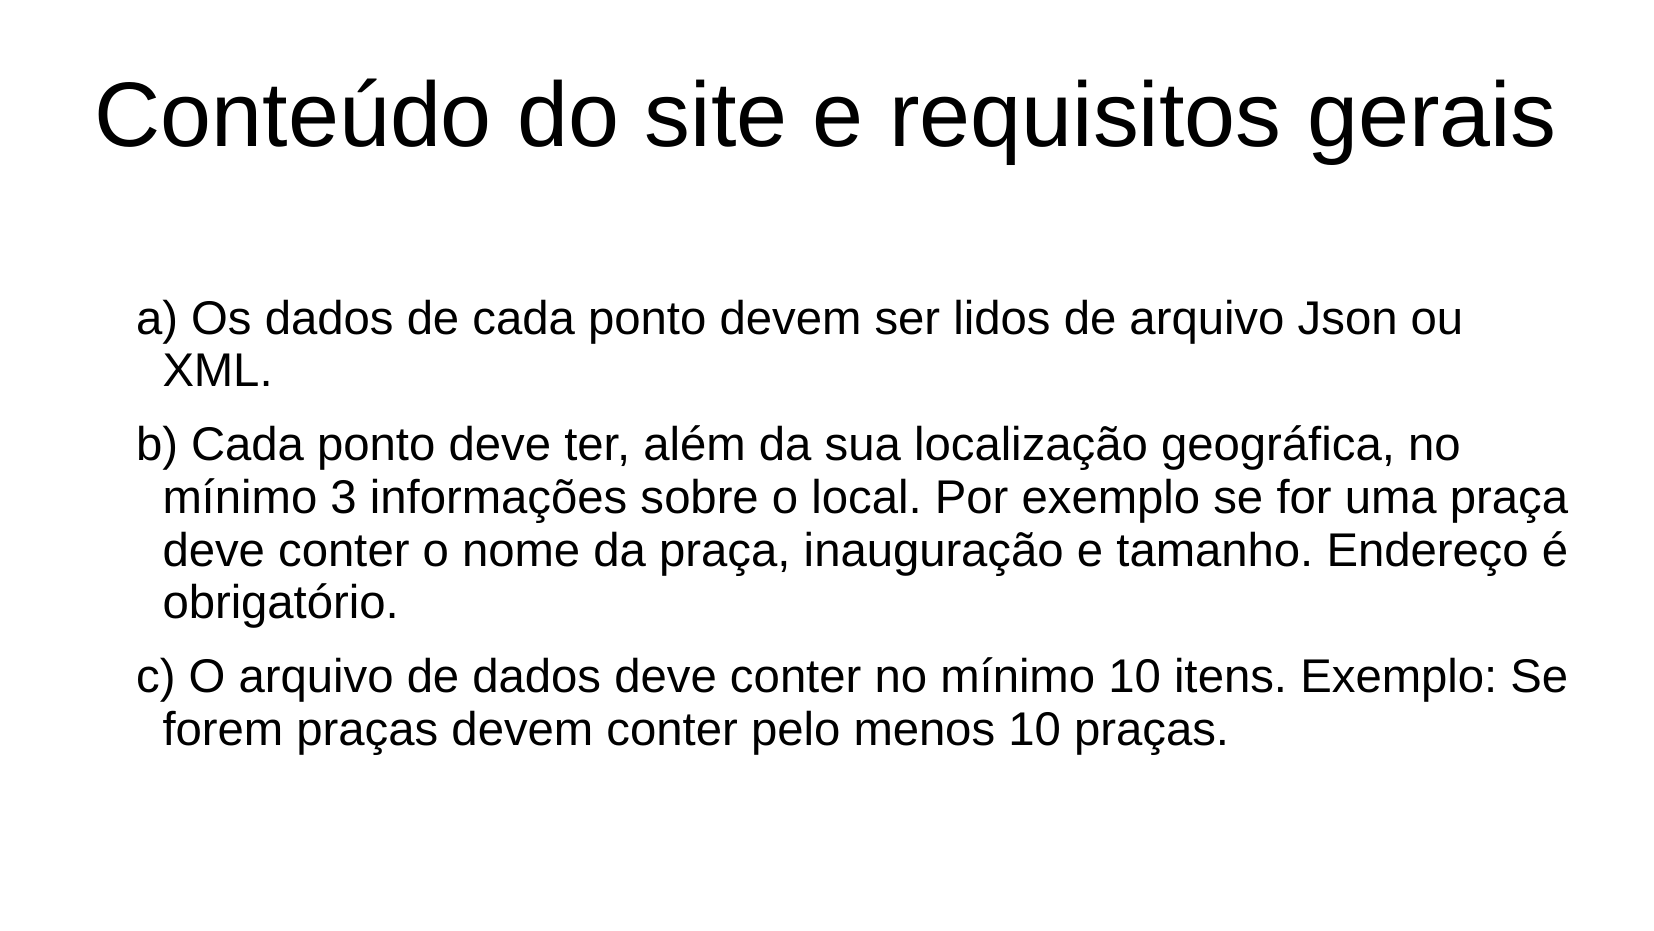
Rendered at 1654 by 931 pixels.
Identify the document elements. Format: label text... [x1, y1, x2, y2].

title Conteúdo do site e requisitos gerais [82, 37, 1571, 193]
list a) Os dados de cada ponto devem ser lidos de arquivo Json ou XML. b) Cada ponto deve ter, além da sua localização geográfica, no mínimo 3 informações sobre o local. Por exemplo se for uma praça deve conter o nome da praça, inauguração e tamanho. Endereço é obrigatório. c) O arquivo de dados deve conter no mínimo 10 itens. Exemplo: Se forem praças devem conter pelo menos 10 praças. [82, 217, 1571, 758]
